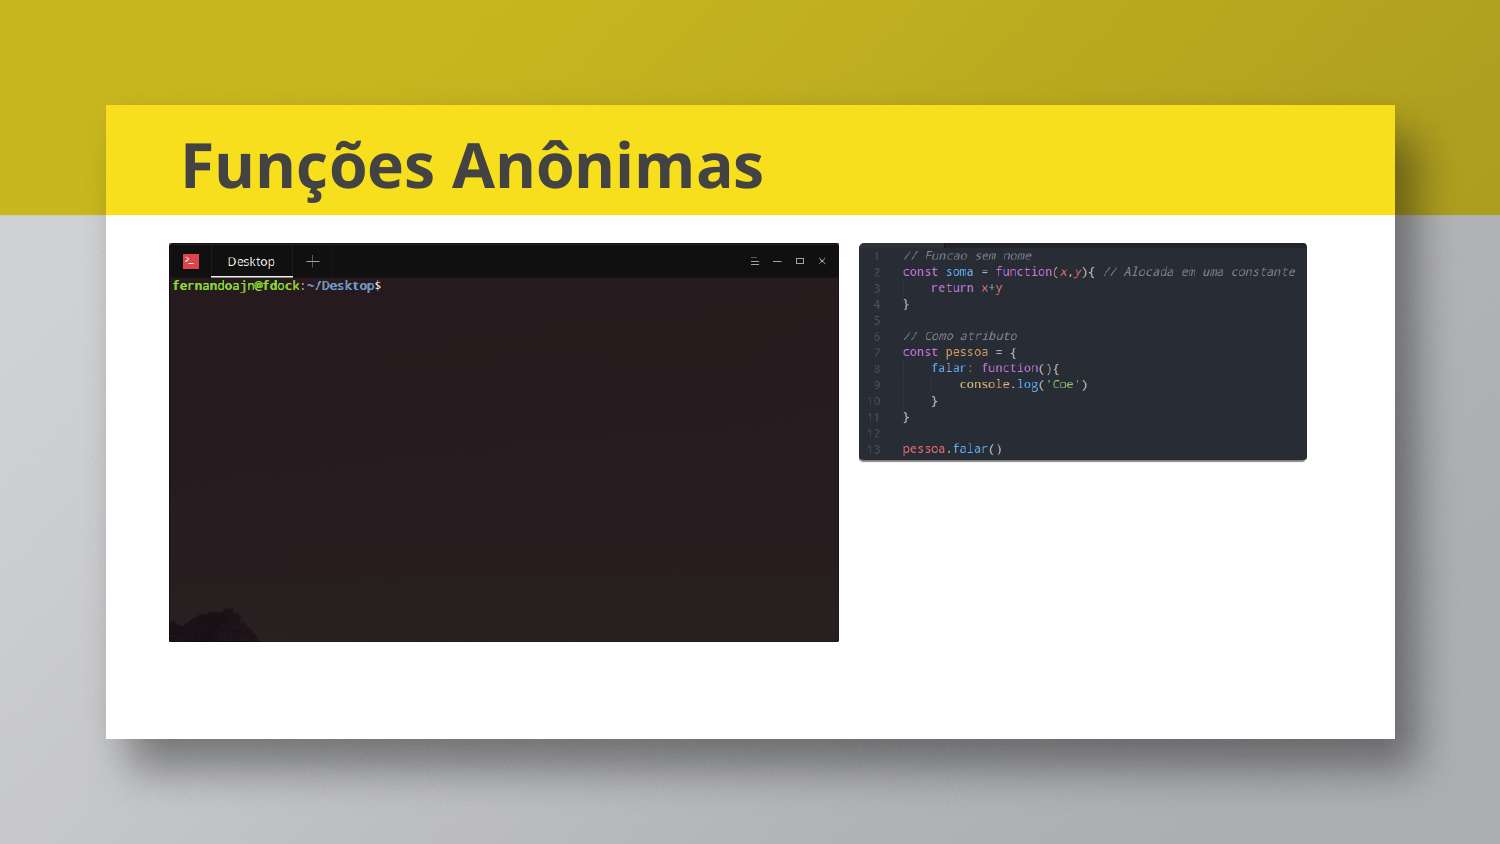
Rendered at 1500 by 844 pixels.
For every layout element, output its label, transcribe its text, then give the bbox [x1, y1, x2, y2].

picture [0, 0, 1500, 844]
text_box Não precisam de nomes; Geralmente são alocadas em variáveis ou callbacks. [154, 243, 853, 700]
title Funções Anônimas [165, 106, 1336, 217]
